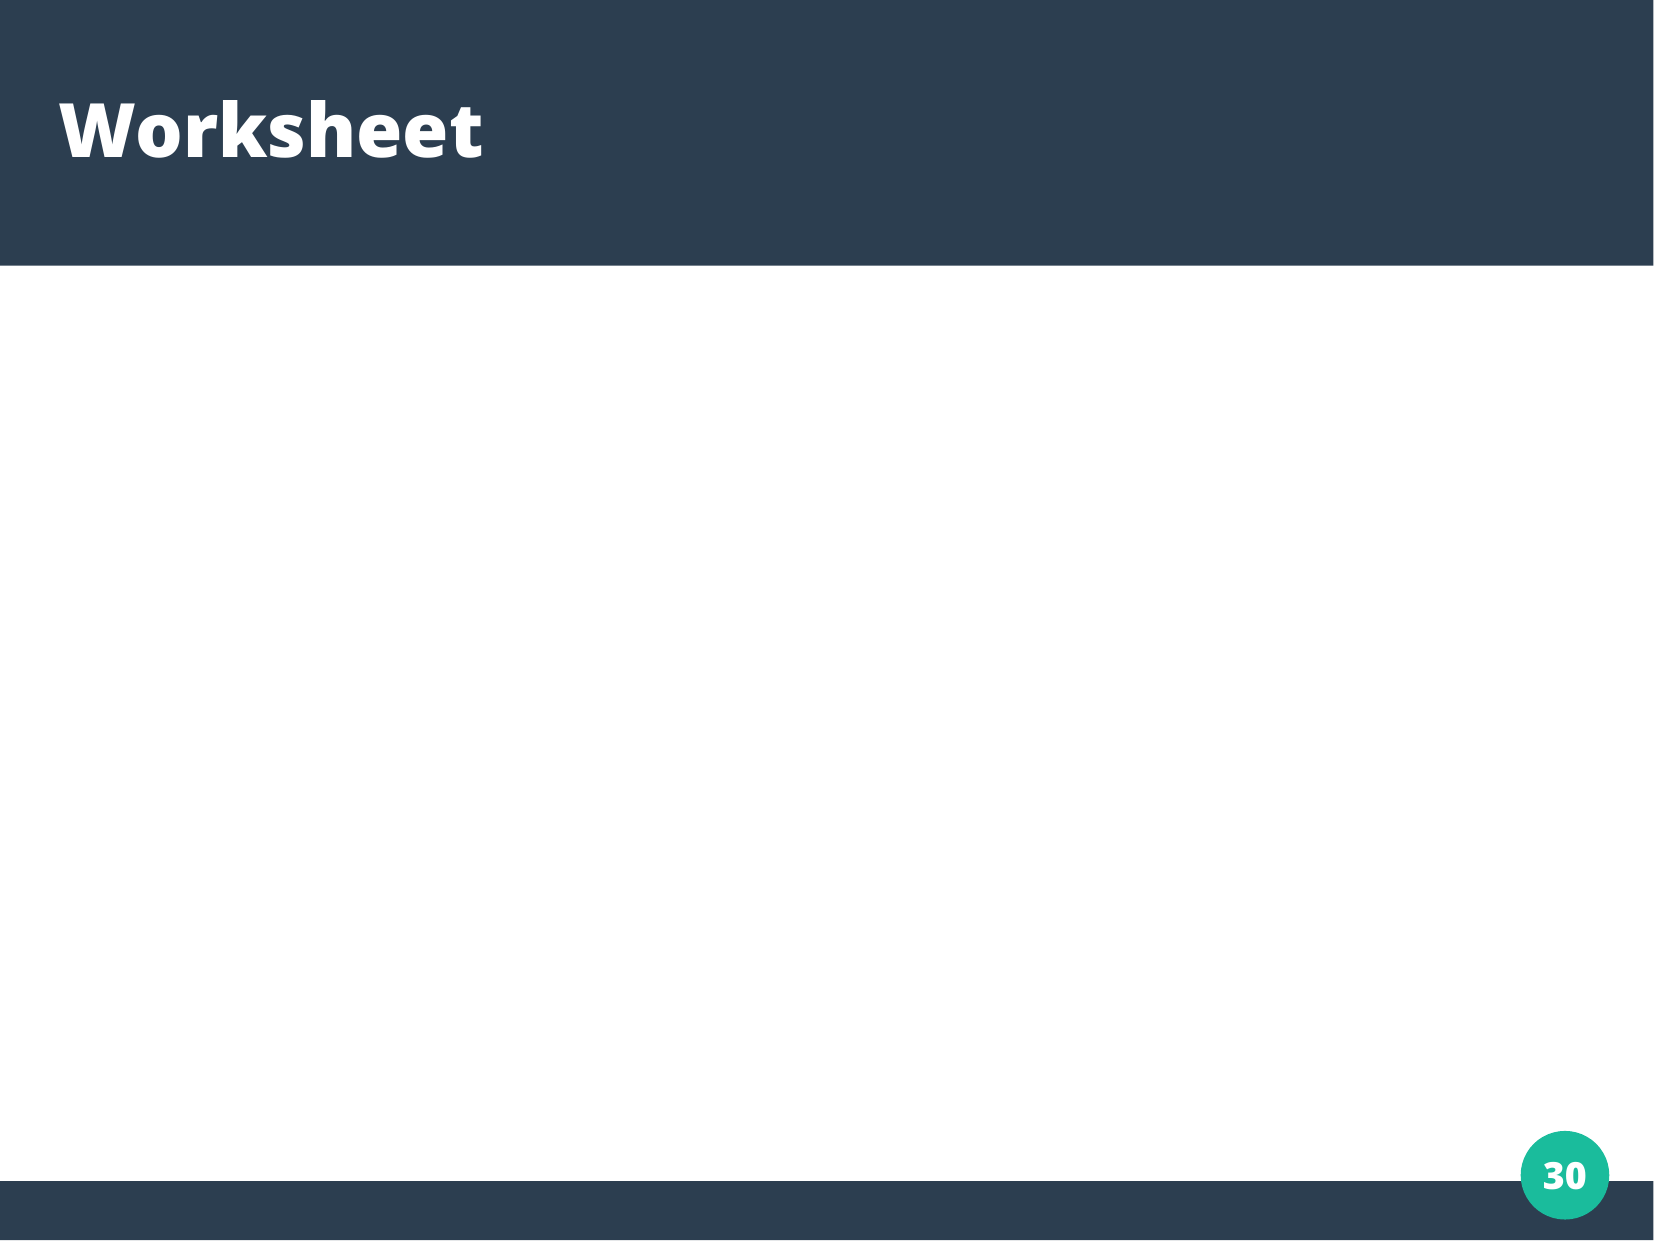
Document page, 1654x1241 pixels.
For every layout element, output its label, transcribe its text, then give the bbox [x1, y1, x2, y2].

title Worksheet [59, 49, 1595, 207]
